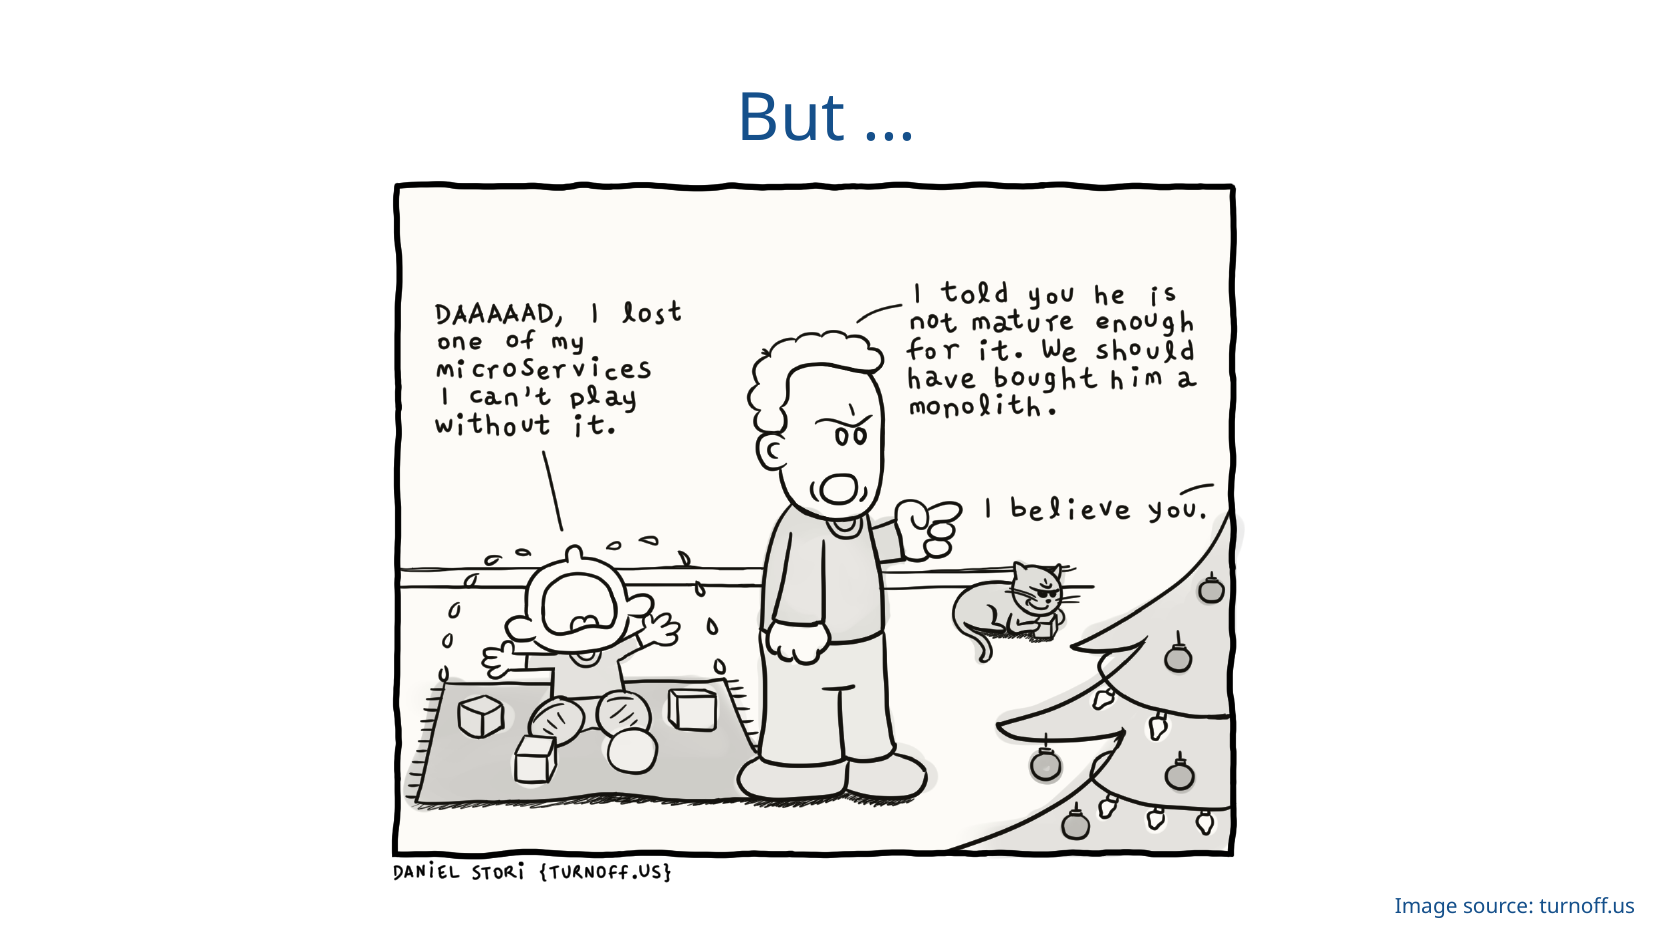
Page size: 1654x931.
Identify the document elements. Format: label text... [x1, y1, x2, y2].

picture [380, 169, 1249, 904]
text_box Image source: turnoff.us [1170, 883, 1651, 927]
title But ... [82, 36, 1571, 193]
